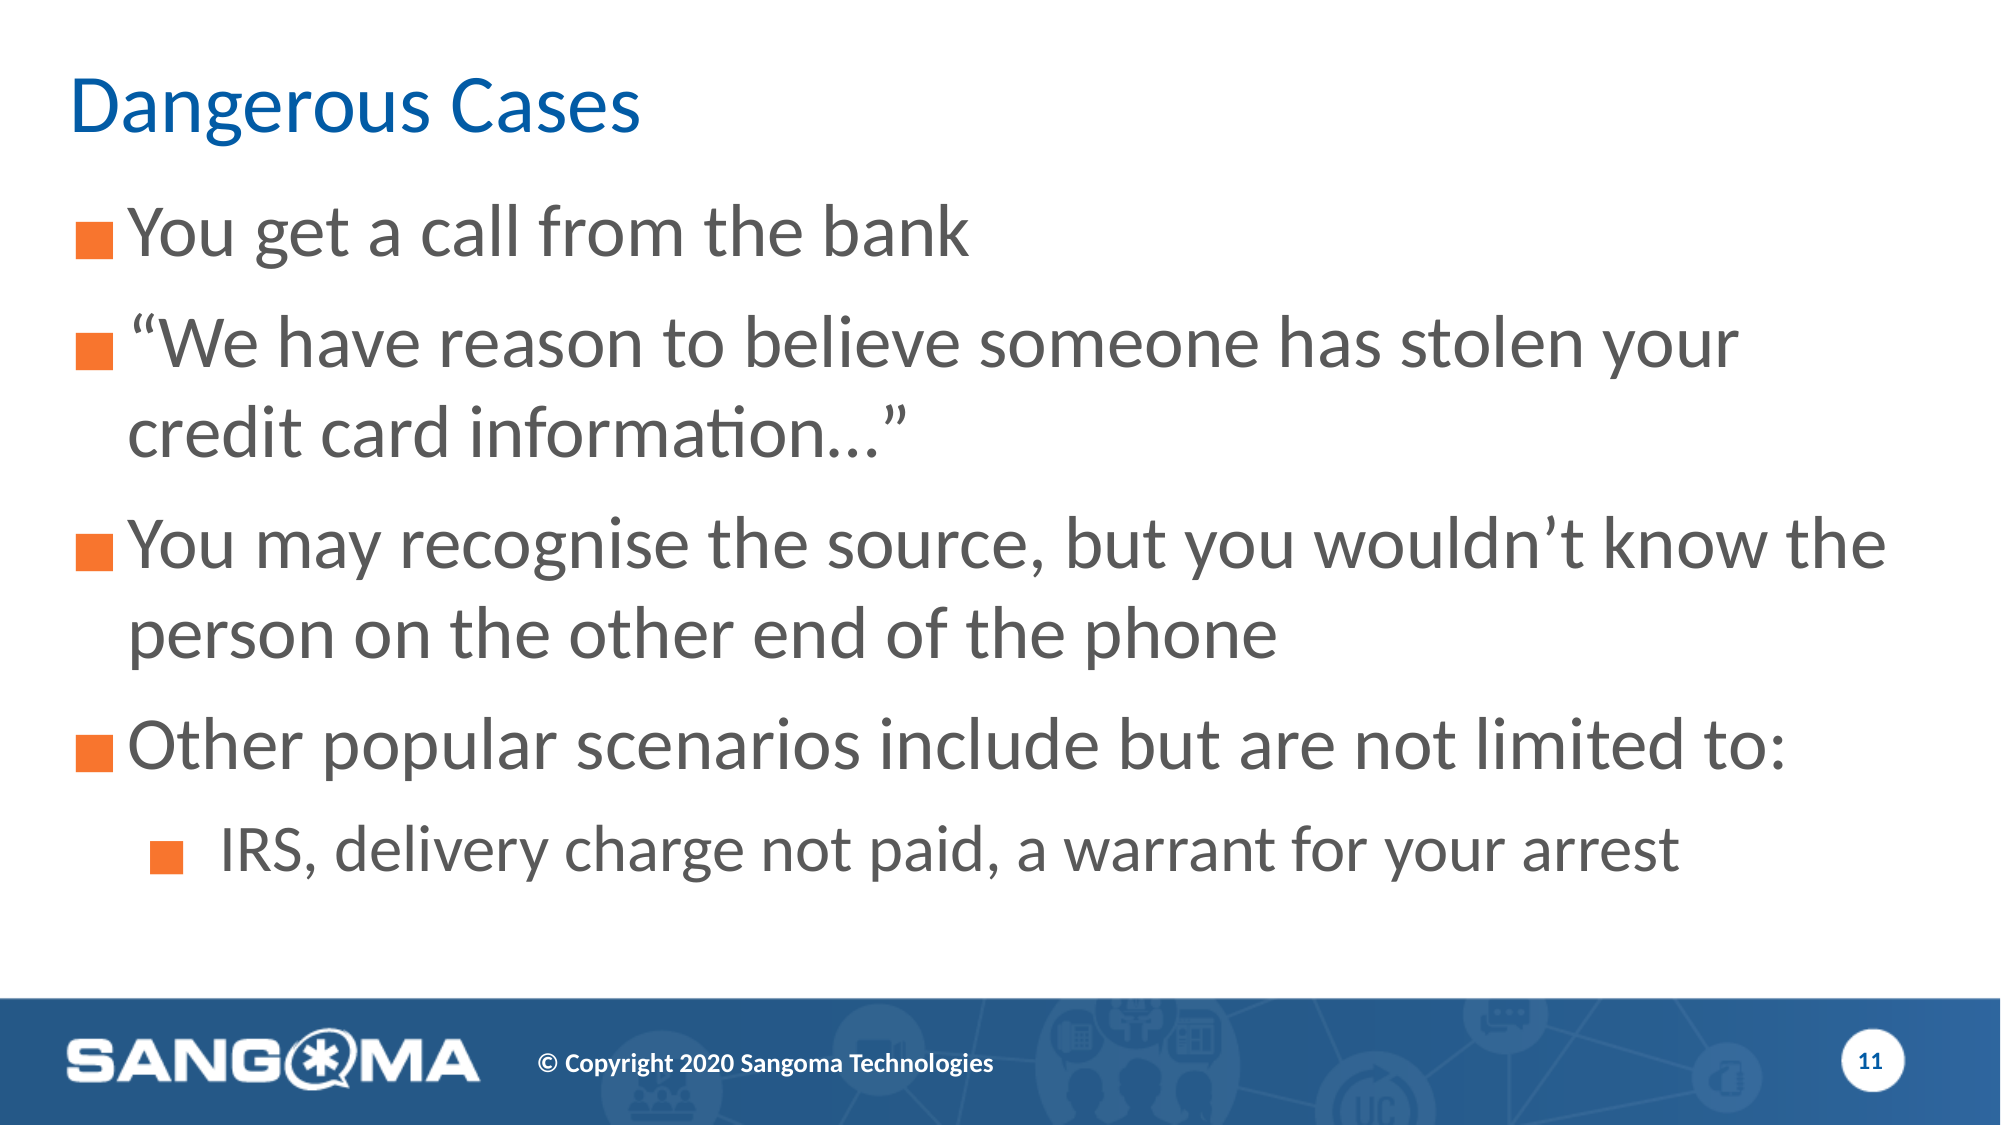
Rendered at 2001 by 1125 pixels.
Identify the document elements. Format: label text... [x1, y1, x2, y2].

picture [0, 0, 2001, 1125]
title Dangerous Cases [54, 48, 1945, 164]
list You get a call from the bank “We have reason to believe someone has stolen your credit card information…” You may recognise the source, but you wouldn’t know the person on the other end of the phone Other popular scenarios include but are not limited to: IRS, delivery charge not paid, a warrant for your arrest [54, 174, 1945, 999]
